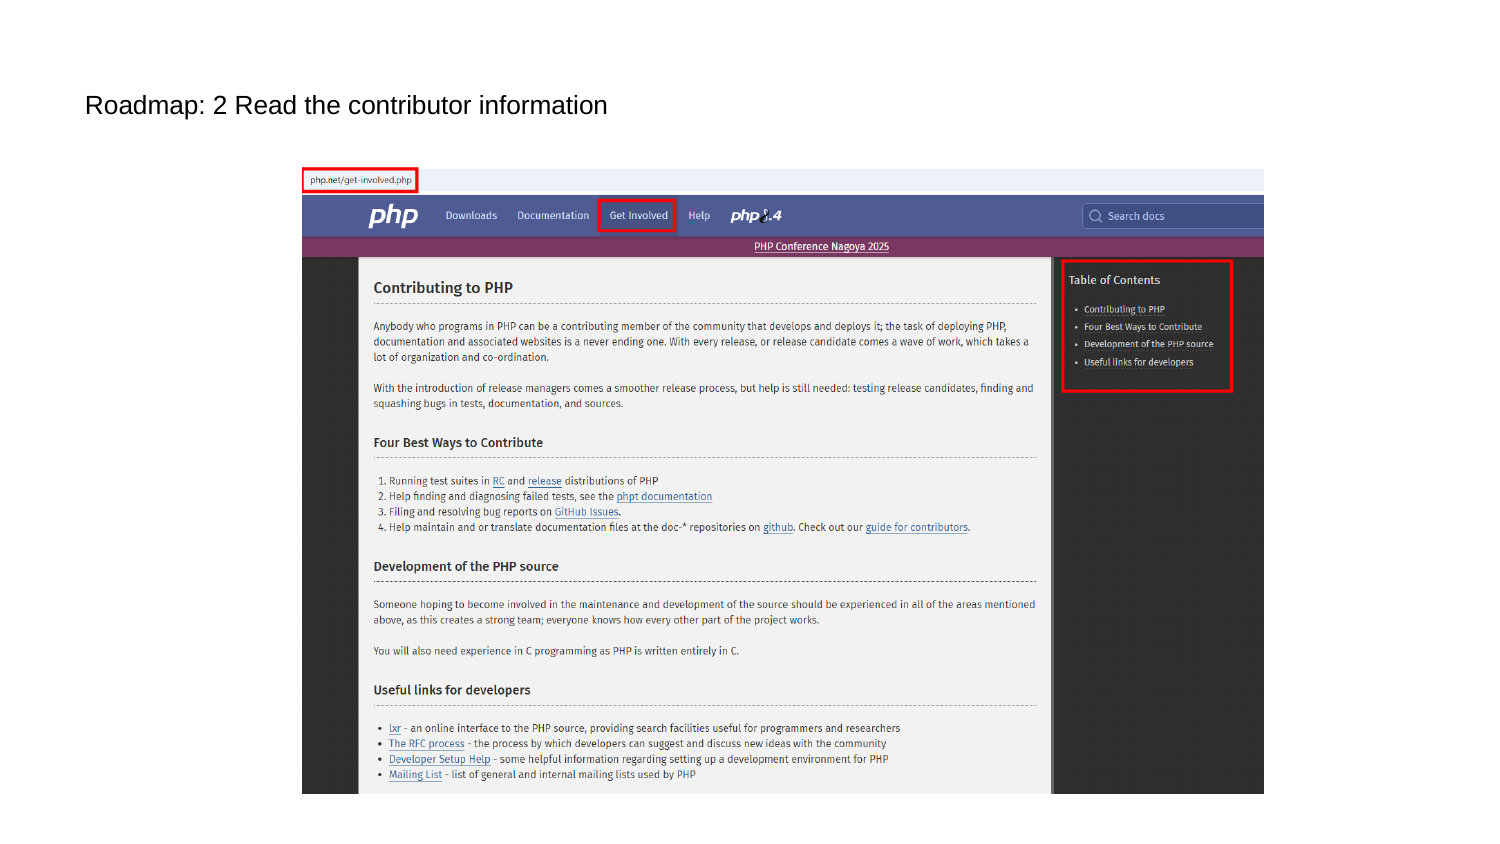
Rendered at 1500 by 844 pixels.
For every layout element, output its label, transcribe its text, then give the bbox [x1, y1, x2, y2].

picture [302, 166, 1264, 794]
title Roadmap: 2 Read the contributor information [69, 72, 1468, 167]
